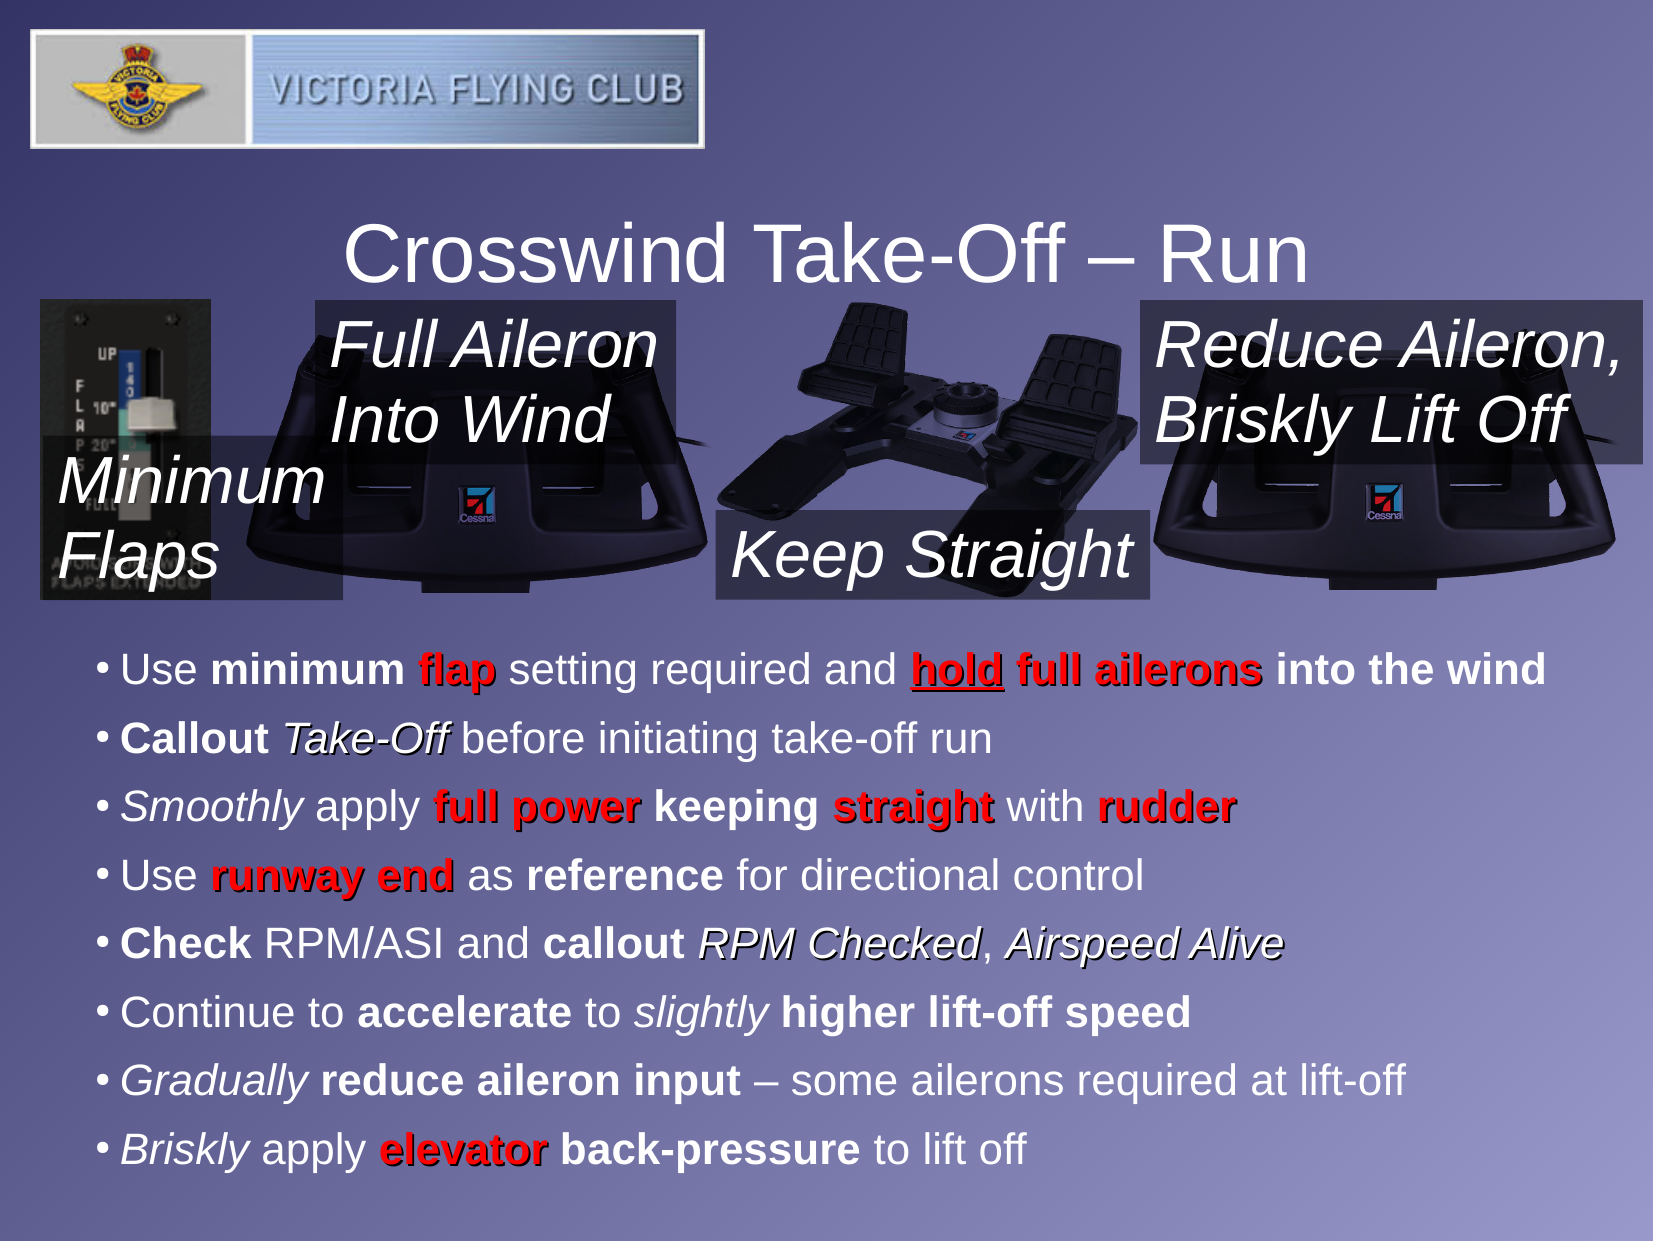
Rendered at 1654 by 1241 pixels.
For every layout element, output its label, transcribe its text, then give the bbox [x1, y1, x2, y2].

text_box Full Aileron Into Wind [315, 300, 677, 465]
picture [40, 299, 211, 601]
picture [30, 29, 705, 149]
title Crosswind Take-Off – Run [82, 150, 1571, 358]
picture [344, 329, 713, 593]
picture [240, 329, 315, 435]
list Use minimum flap setting required and hold full ailerons into the wind Callout Take-Off before initiating take-off run Smoothly apply full power keeping straight with rudder Use runway end as reference for directional control Check RPM/ASI and callout RPM Checked, Airspeed Alive Continue to accelerate to slightly higher lift-off speed Gradually reduce aileron input – some ailerons required at lift-off Briskly apply elevator back-pressure to lift off [83, 645, 1571, 1201]
picture [1147, 465, 1621, 590]
text_box Minimum Flaps [42, 435, 344, 601]
picture [715, 299, 1141, 510]
text_box Keep Straight [715, 510, 1151, 600]
text_box Reduce Aileron, Briskly Lift Off [1140, 300, 1643, 465]
